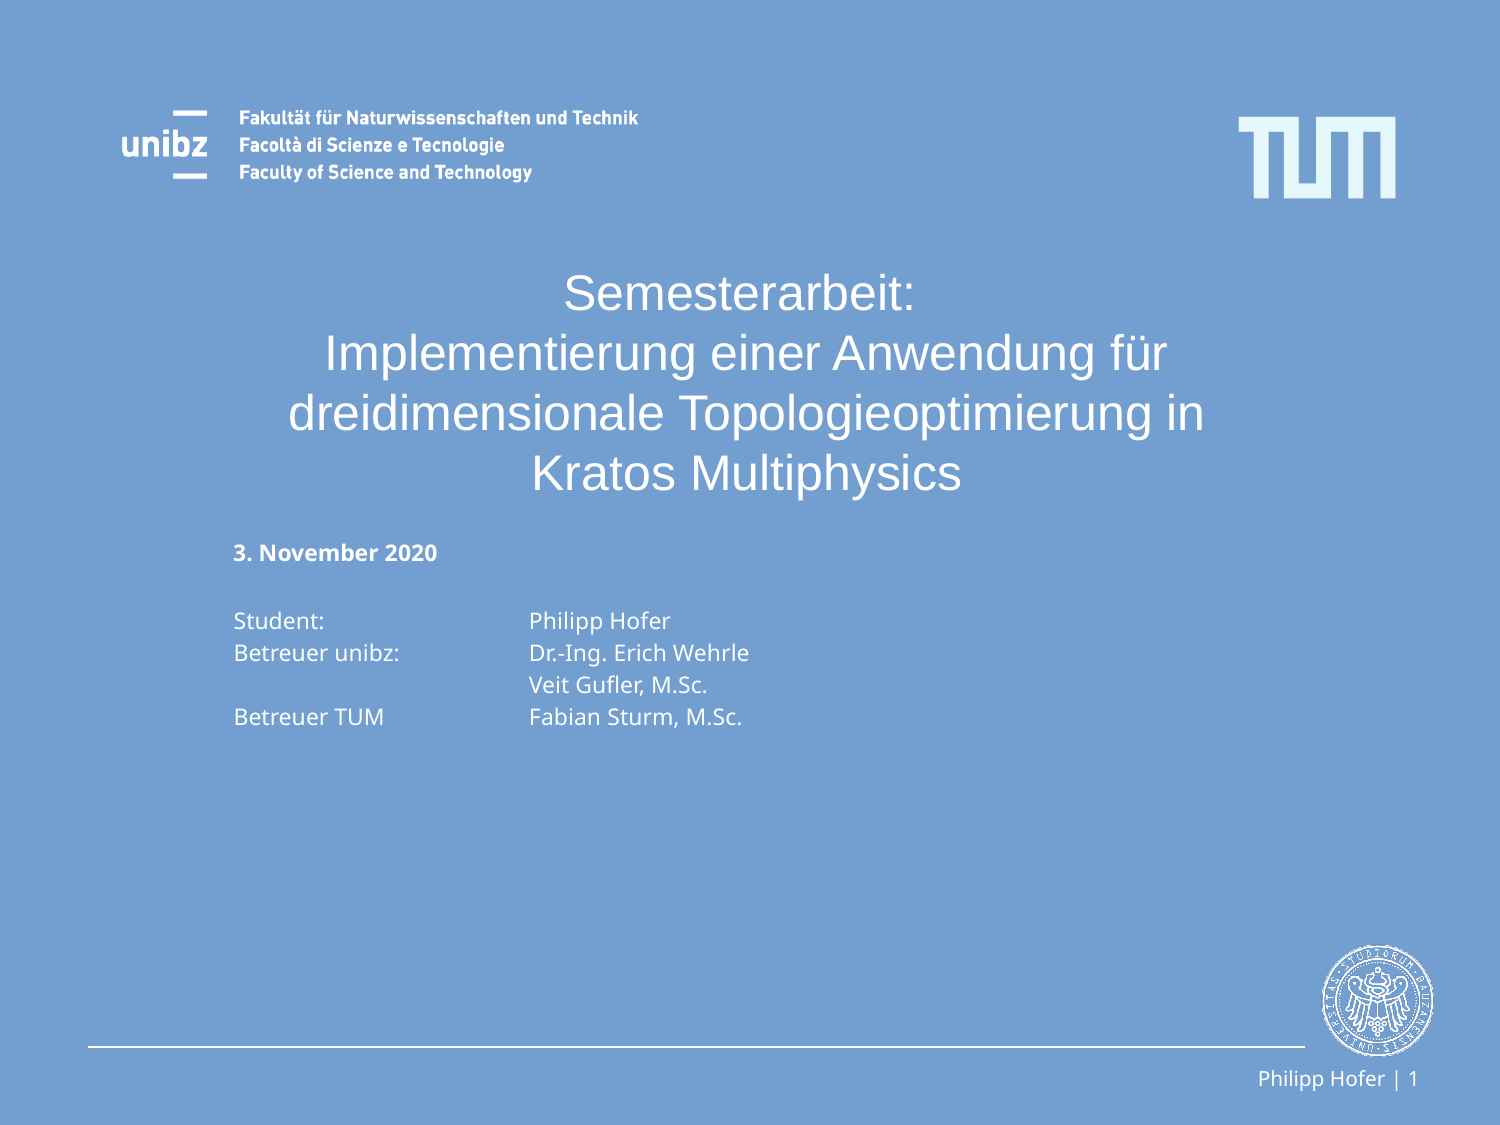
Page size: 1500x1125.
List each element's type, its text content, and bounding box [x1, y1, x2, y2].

text_box Student: Philipp Hofer Betreuer unibz: Dr.-Ing. Erich Wehrle Veit Gufler, M.Sc. Betreuer TUM Fabian Sturm, M.Sc. [218, 598, 975, 787]
picture [1348, 1076, 1355, 1085]
picture [88, 76, 672, 213]
picture [1333, 1079, 1341, 1085]
picture [1315, 1076, 1321, 1085]
picture [1302, 1076, 1308, 1085]
text_box Semesterarbeit: Implementierung einer Anwendung für dreidimensionale Topologieoptimierung in Kratos Multiphysics [218, 208, 1276, 508]
text_box 3. November 2020 [218, 531, 520, 575]
picture [1293, 916, 1462, 1085]
